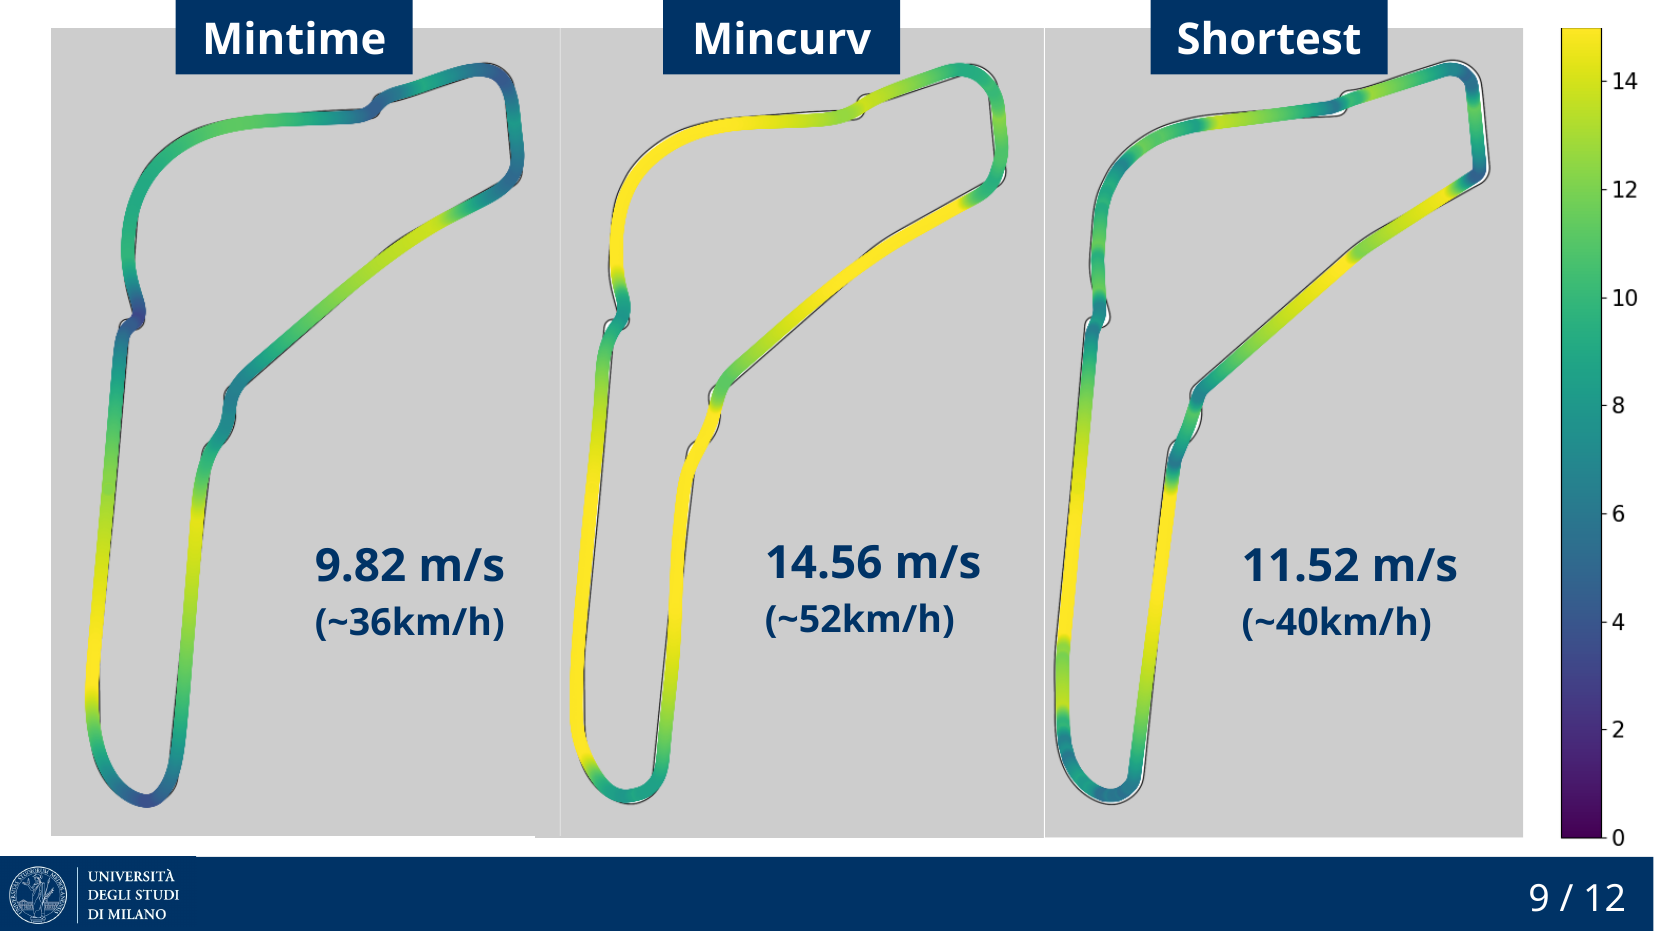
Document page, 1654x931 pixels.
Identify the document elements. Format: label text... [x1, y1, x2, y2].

text_box Mincurv [663, 0, 901, 75]
text_box 9 / 12 [1511, 864, 1644, 931]
text_box 14.56 m/s (~52km/h) [750, 522, 1024, 652]
picture [51, 28, 1641, 848]
picture [0, 856, 197, 927]
text_box Mintime [175, 0, 413, 75]
text_box 11.52 m/s (~40km/h) [1226, 525, 1501, 654]
text_box 9.82 m/s (~36km/h) [300, 525, 536, 654]
text_box [0, 856, 1654, 931]
text_box Shortest [1150, 0, 1388, 75]
